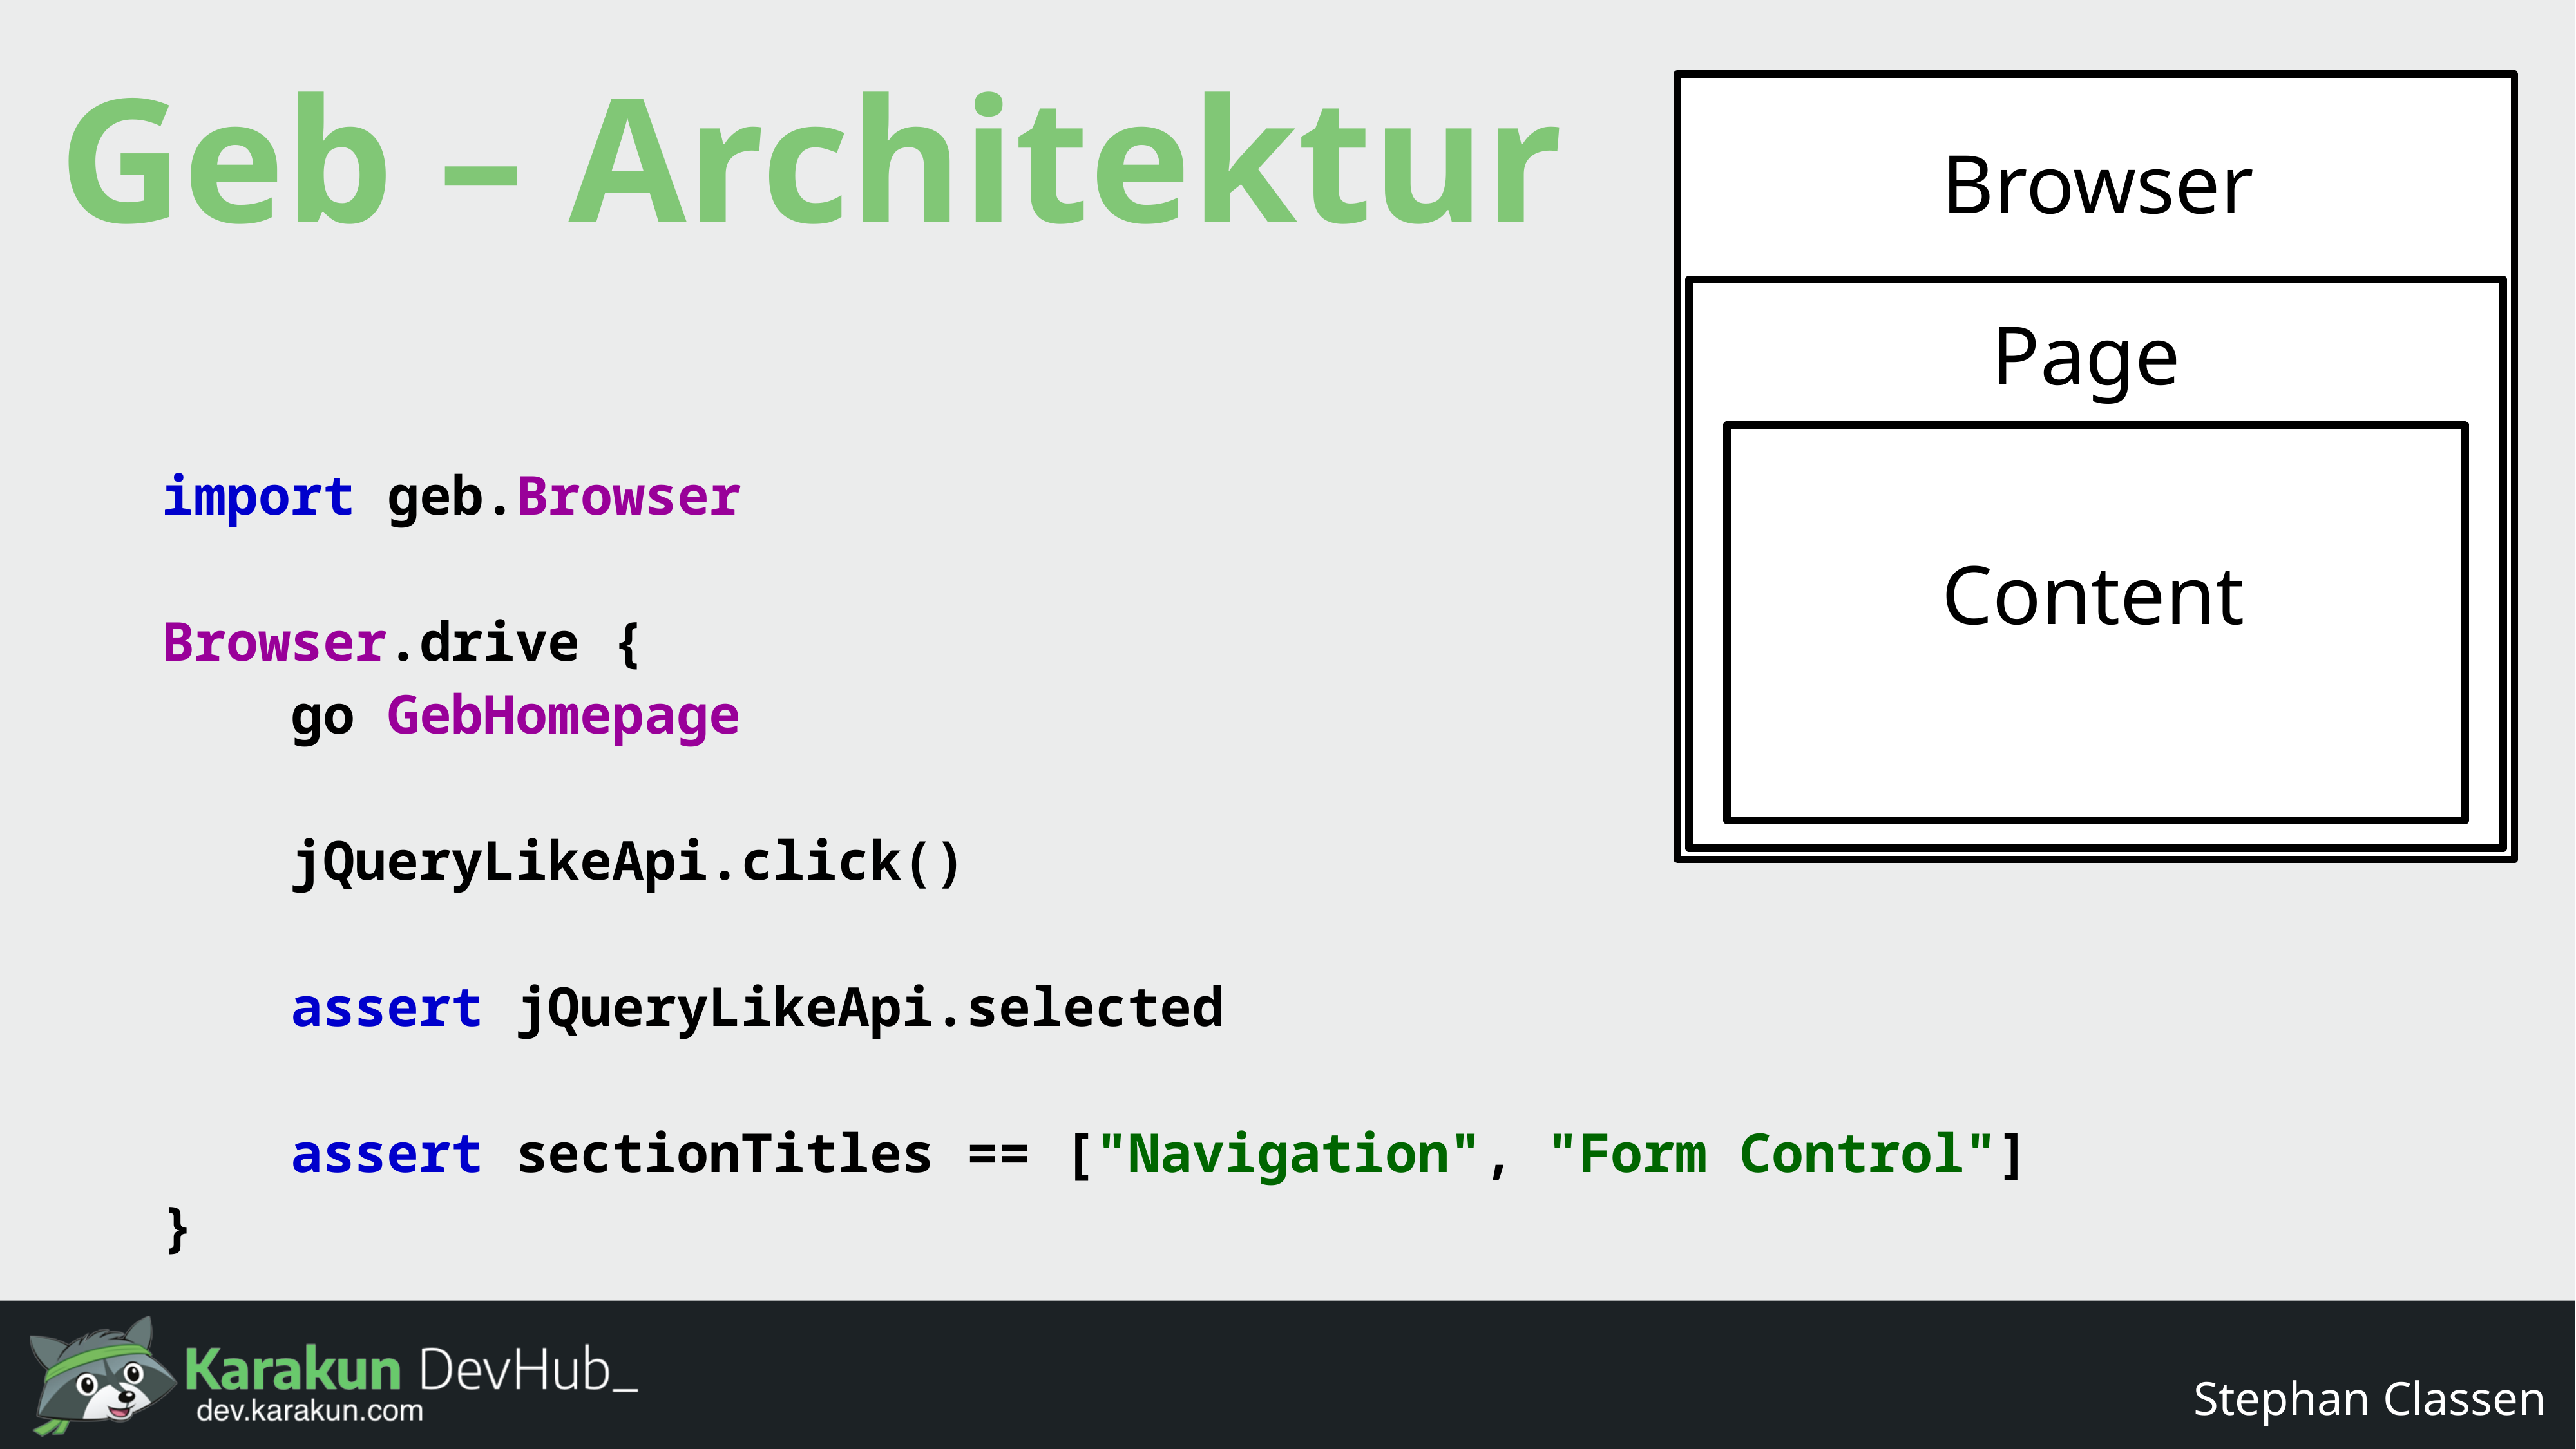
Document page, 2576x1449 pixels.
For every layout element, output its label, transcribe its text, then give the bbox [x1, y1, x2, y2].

text_box [1677, 74, 2515, 860]
text_box Page [1981, 299, 2194, 406]
text_box Stephan Classen [1795, 1361, 2557, 1434]
text_box [0, 1300, 2575, 1449]
text_box import geb.Browser Browser.drive { go GebHomepage jQueryLikeApi.click() assert jQueryLikeApi.selected assert sectionTitles == ["Navigation", "Form Control"] } [152, 452, 2496, 1366]
text_box Geb – Architektur [49, 34, 2523, 259]
text_box [1731, 429, 2461, 452]
text_box [1693, 283, 2499, 844]
picture [30, 1316, 647, 1437]
text_box Browser [1932, 128, 2265, 235]
